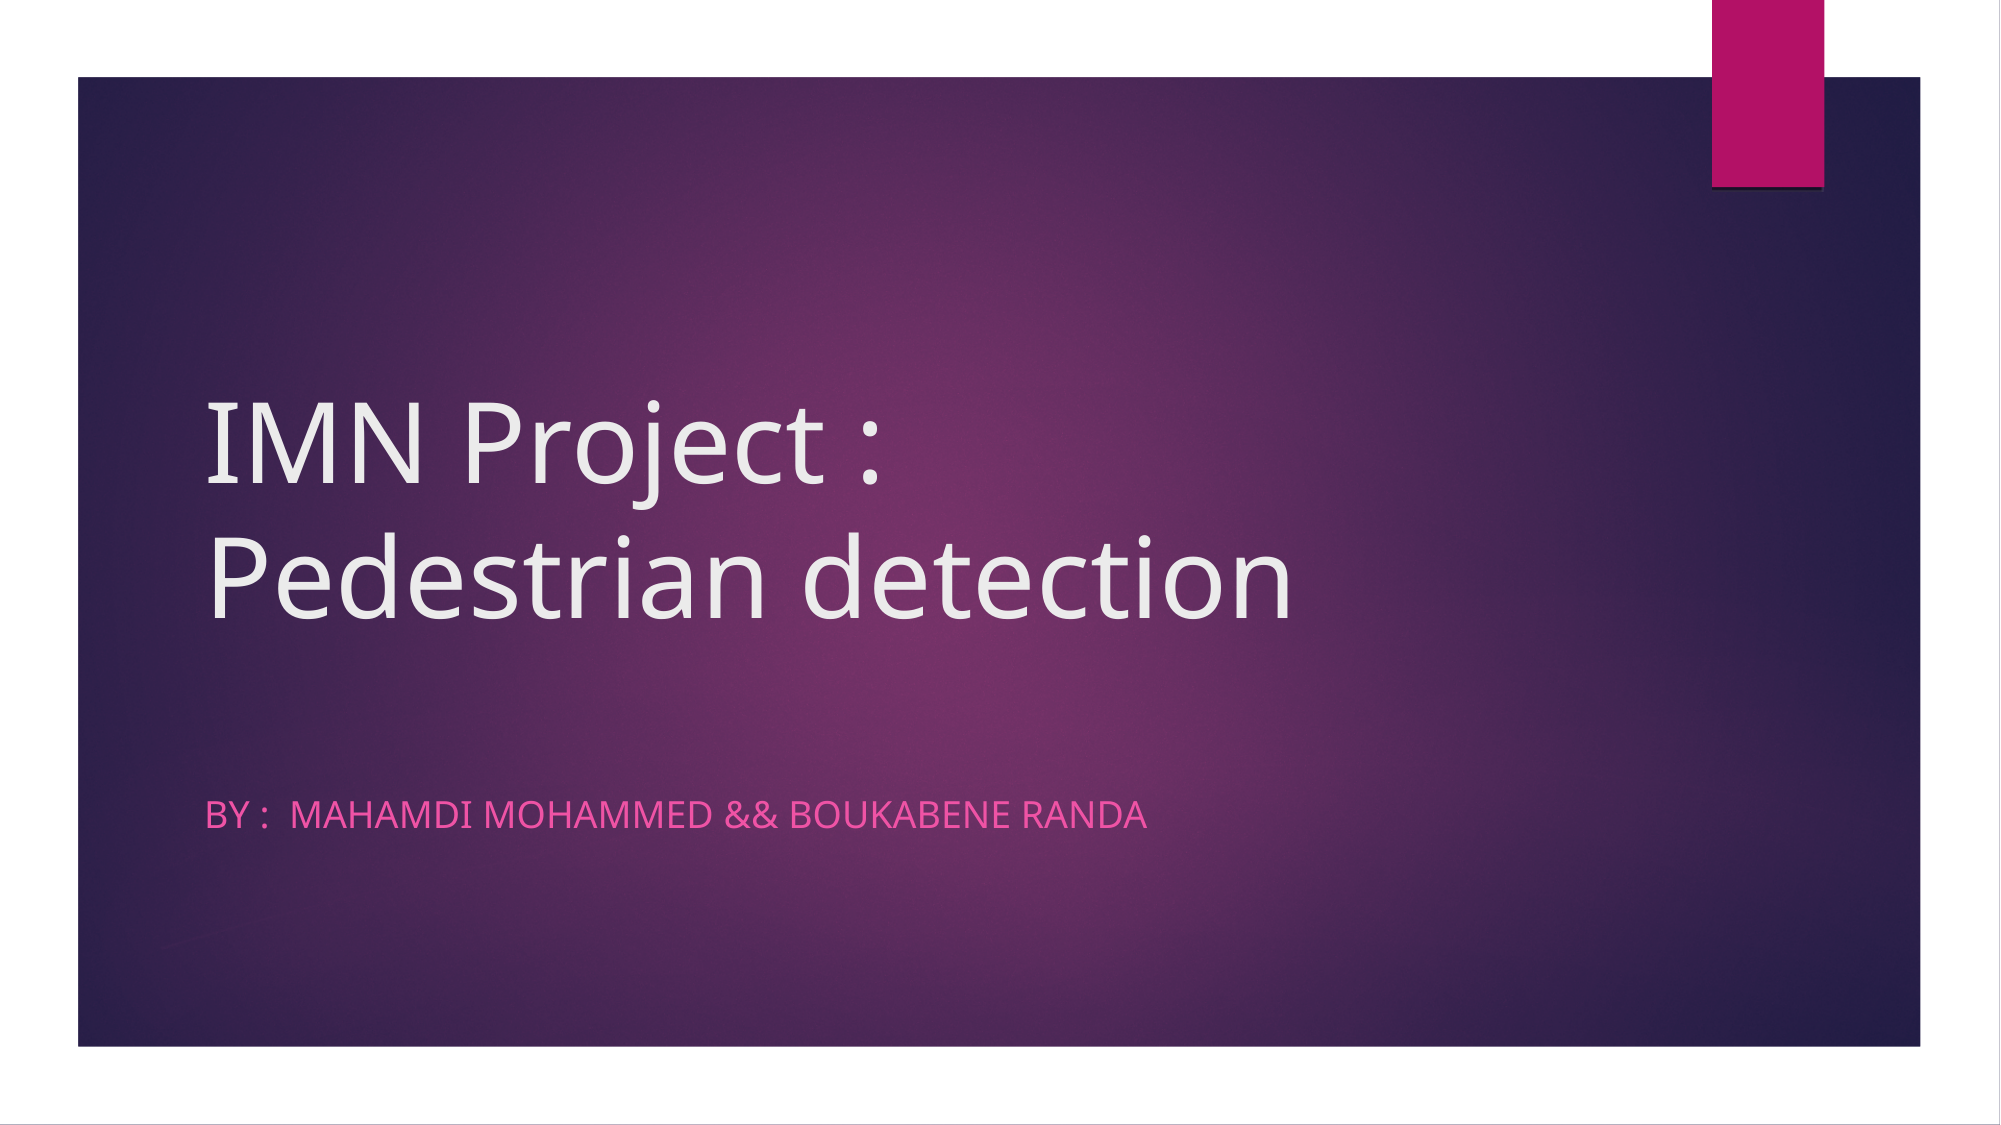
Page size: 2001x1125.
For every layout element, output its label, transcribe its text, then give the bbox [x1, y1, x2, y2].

text_box By : Mahamdi Mohammed && Boukabene randa [189, 783, 1637, 925]
text_box IMN Project : Pedestrian detection [189, 344, 1637, 783]
picture [79, 78, 1920, 1046]
